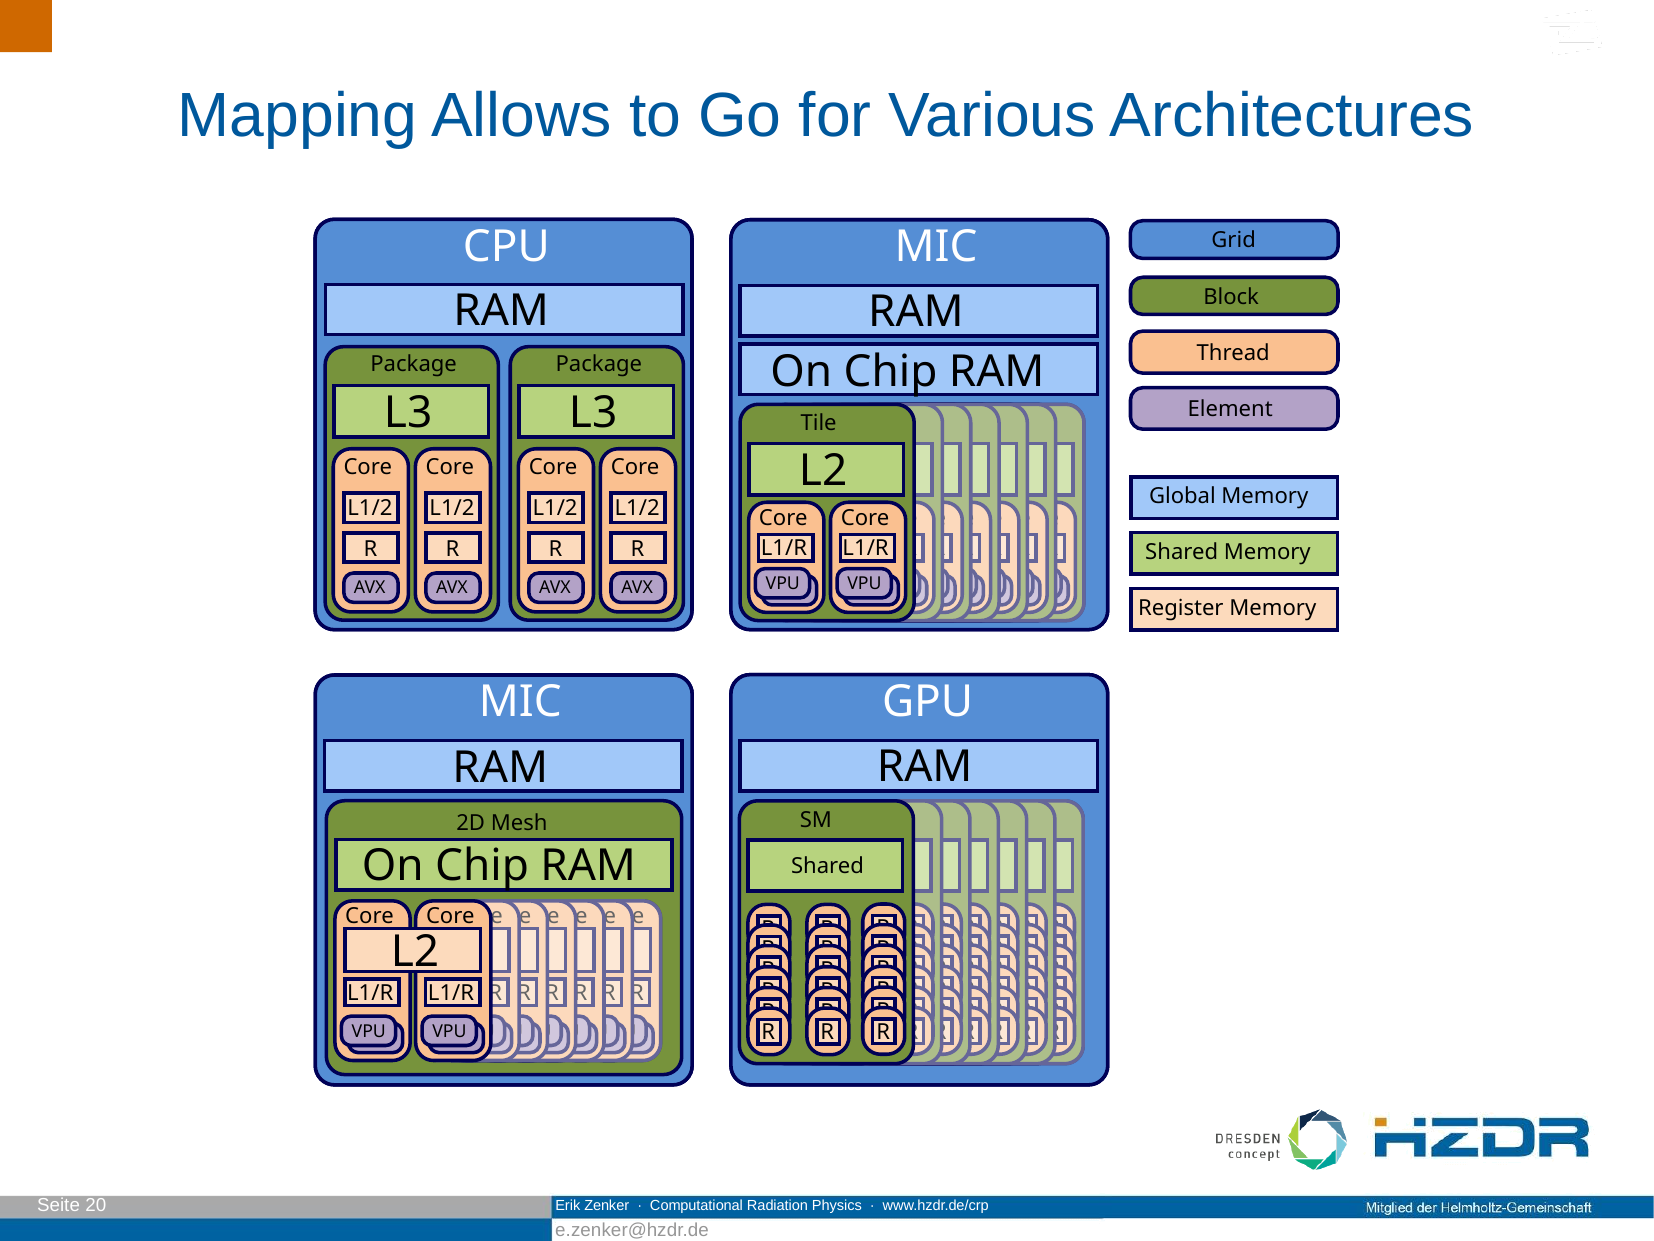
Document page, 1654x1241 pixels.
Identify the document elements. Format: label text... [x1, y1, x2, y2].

title Mapping Allows to Go for Various Architectures [82, 37, 1571, 193]
picture [0, 0, 1654, 1241]
